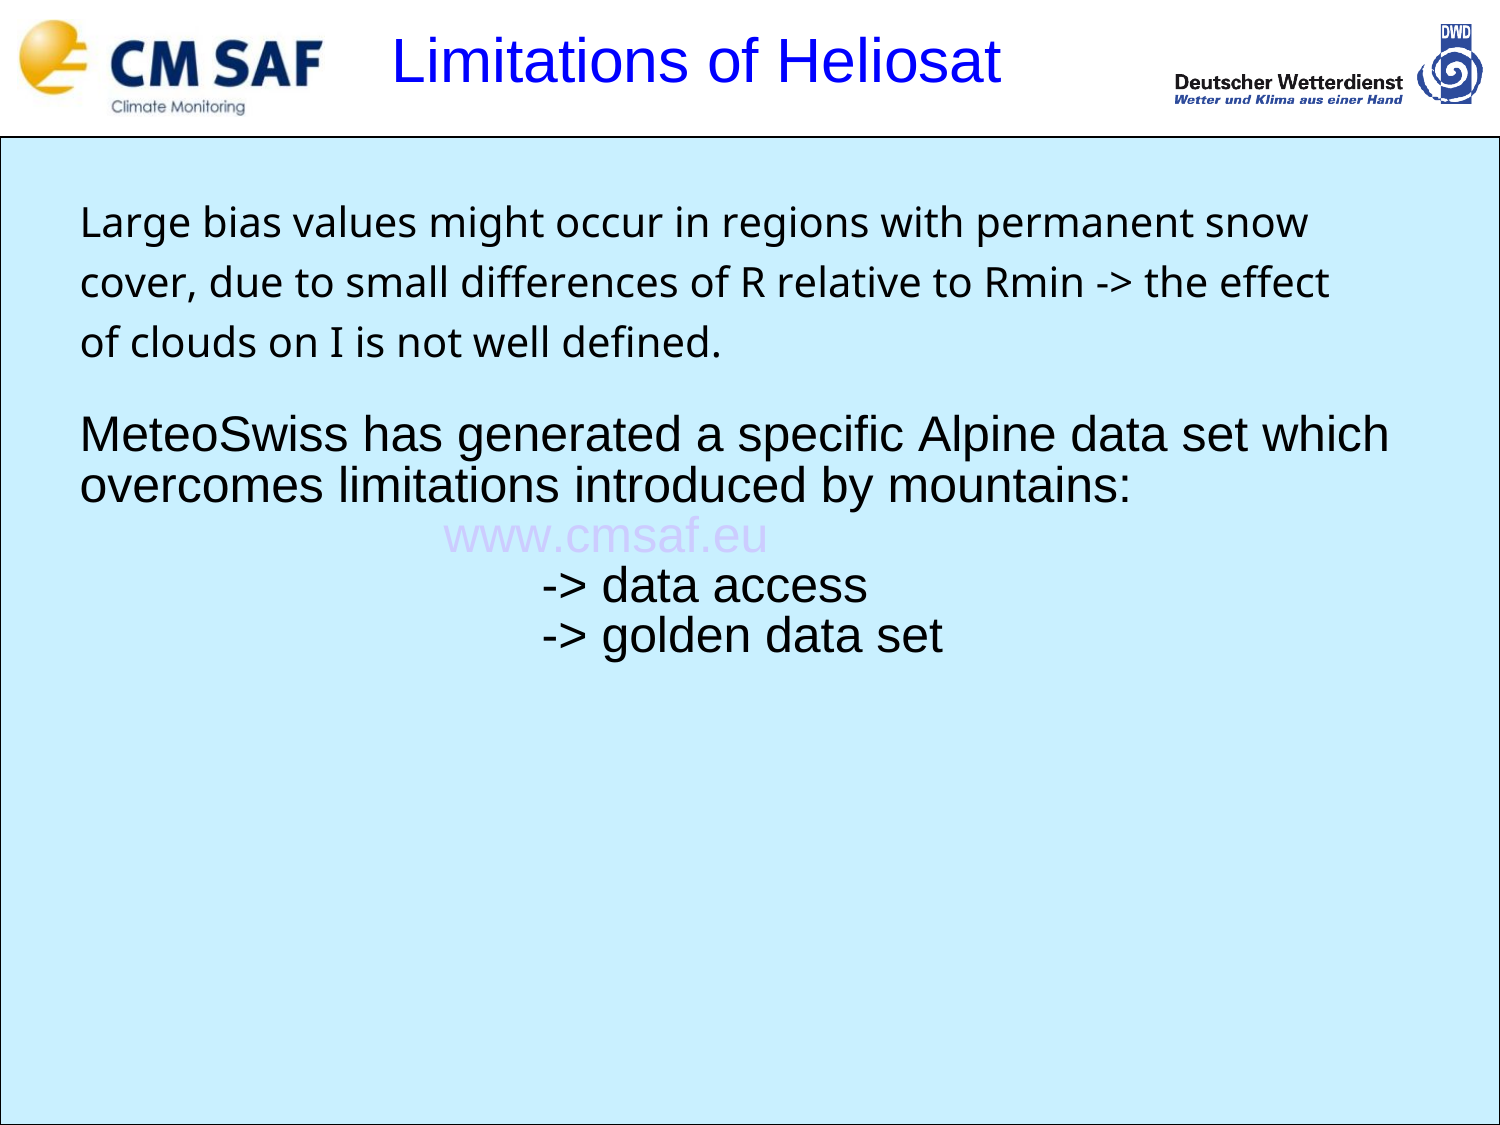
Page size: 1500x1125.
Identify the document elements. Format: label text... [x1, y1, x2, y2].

picture [1175, 24, 1483, 104]
text_box Limitations of Heliosat [305, 30, 1235, 110]
picture [17, 19, 325, 117]
text_box MeteoSwiss has generated a specific Alpine data set which overcomes limitations introduced by mountains: www.cmsaf.eu -> data access -> golden data set [64, 243, 1436, 721]
text_box Large bias values might occur in regions with permanent snow cover, due to small differences of R relative to Rmin -> the effect of clouds on I is not well defined. [64, 177, 1377, 374]
